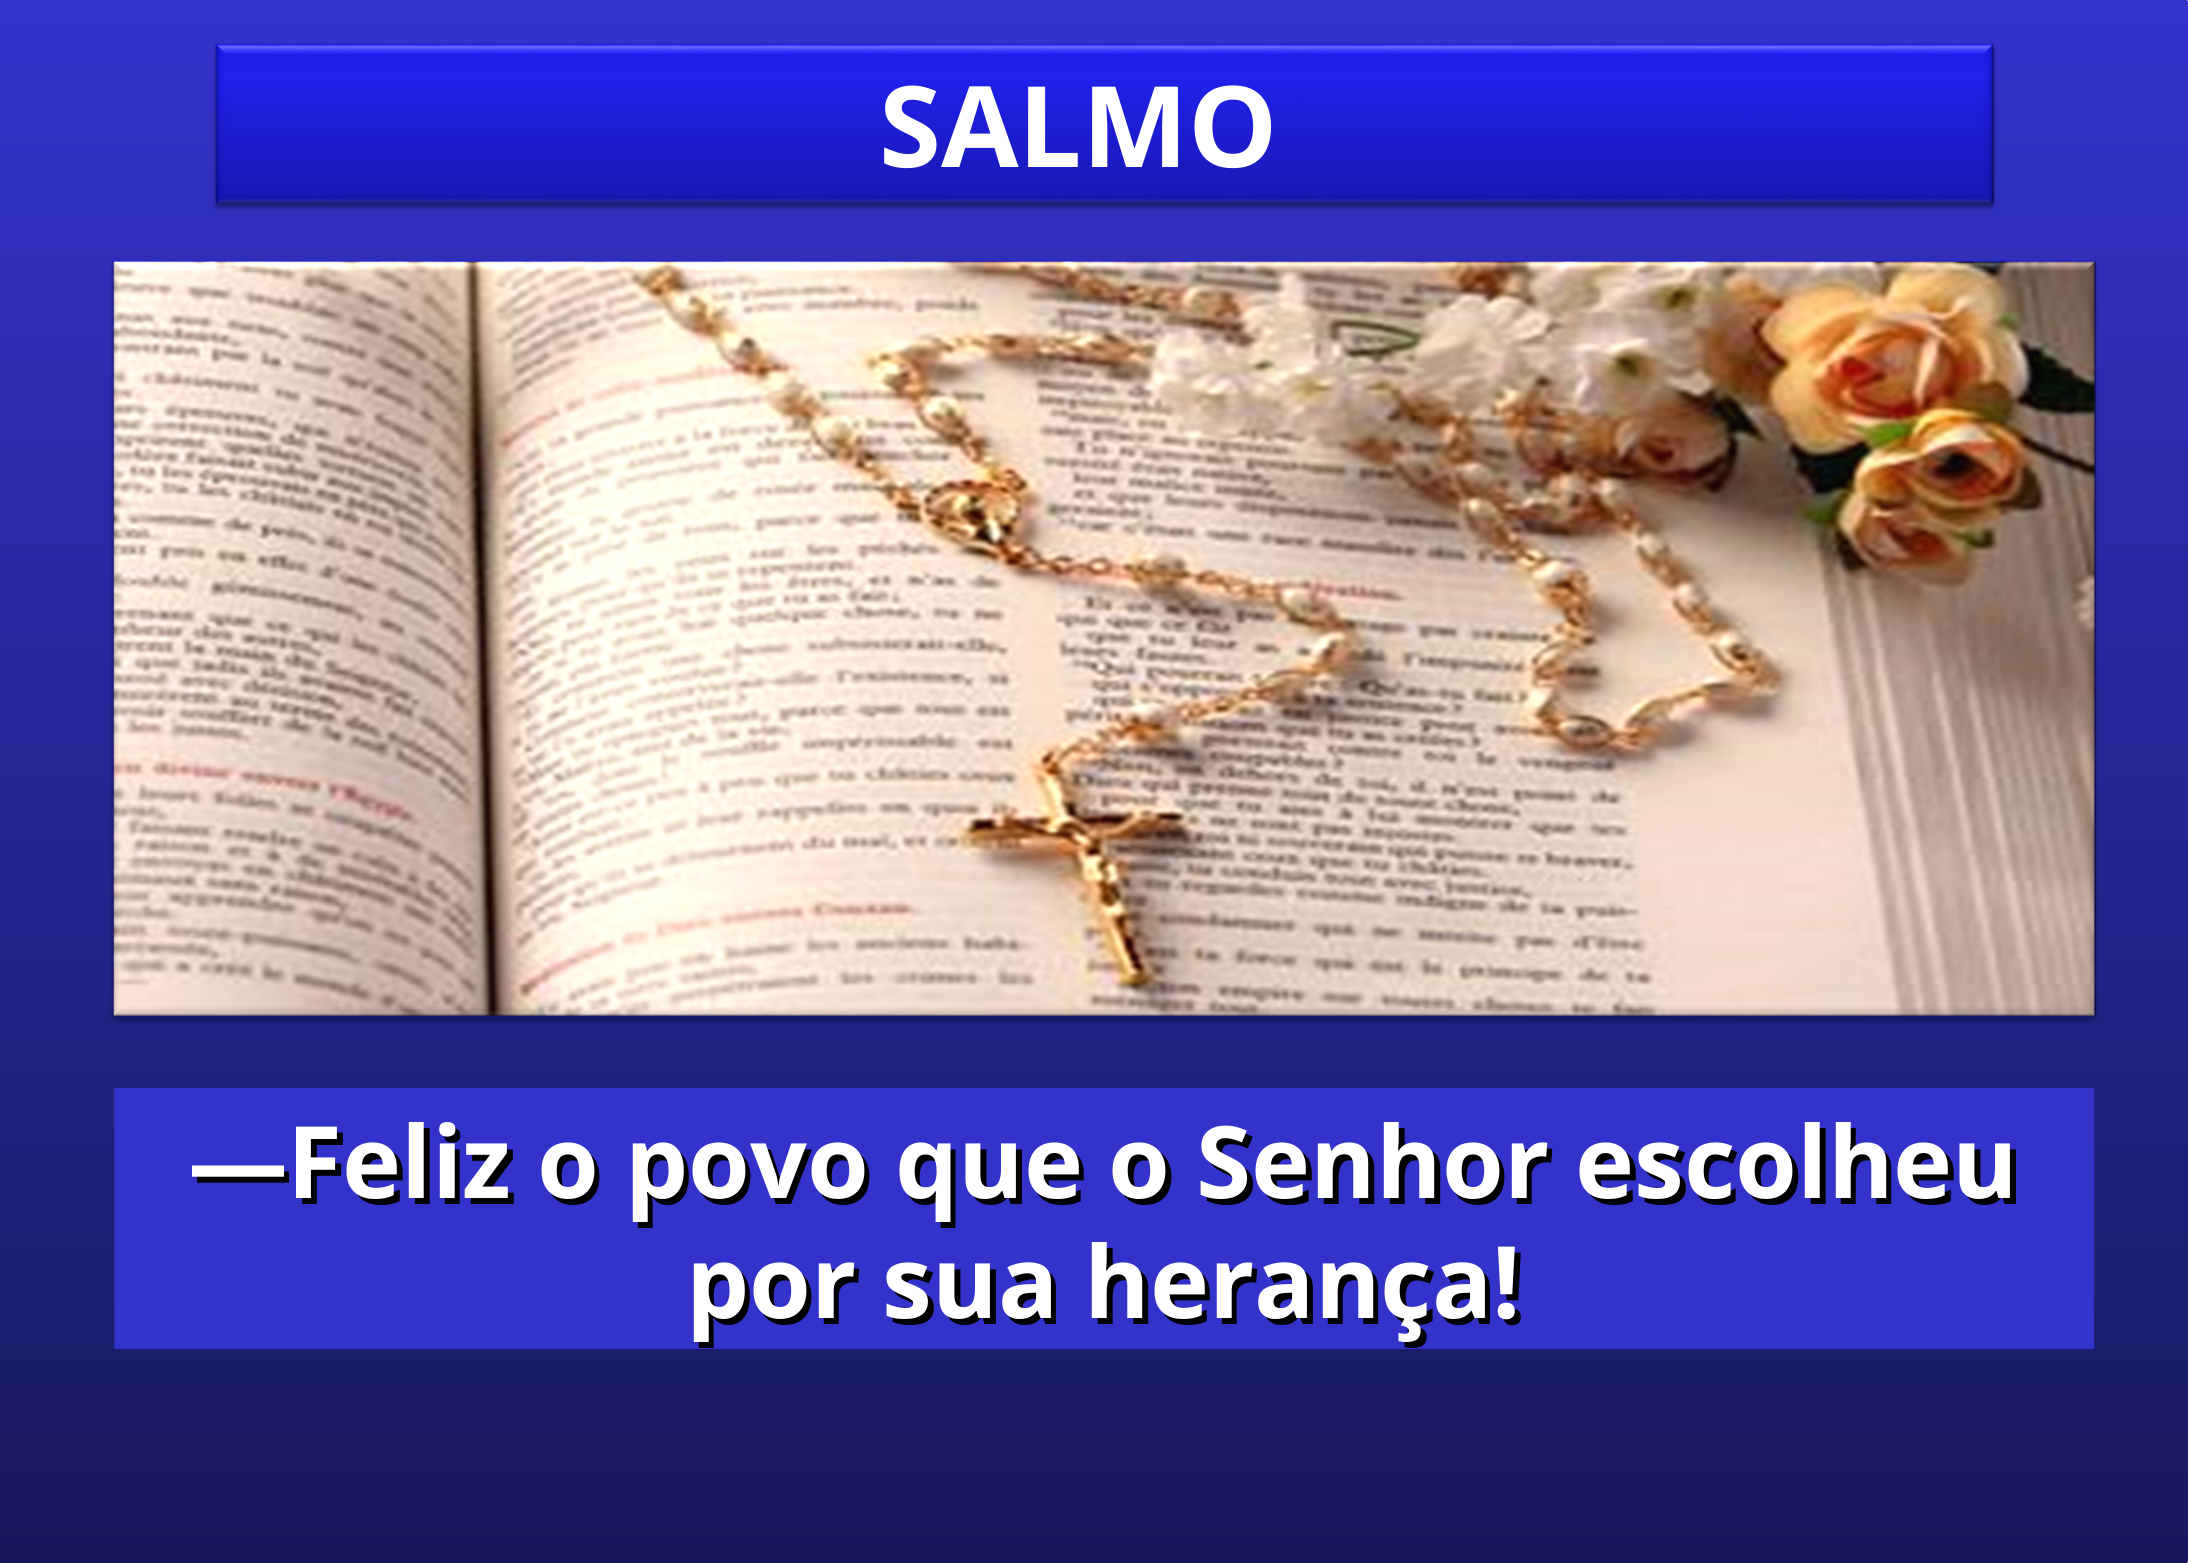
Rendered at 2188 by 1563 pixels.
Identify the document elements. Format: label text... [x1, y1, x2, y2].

text_box —Feliz o povo que o Senhor escolheu por sua herança! [114, 1088, 2095, 1349]
text_box SALMO [216, 44, 1993, 201]
picture [104, 16, 2104, 1029]
